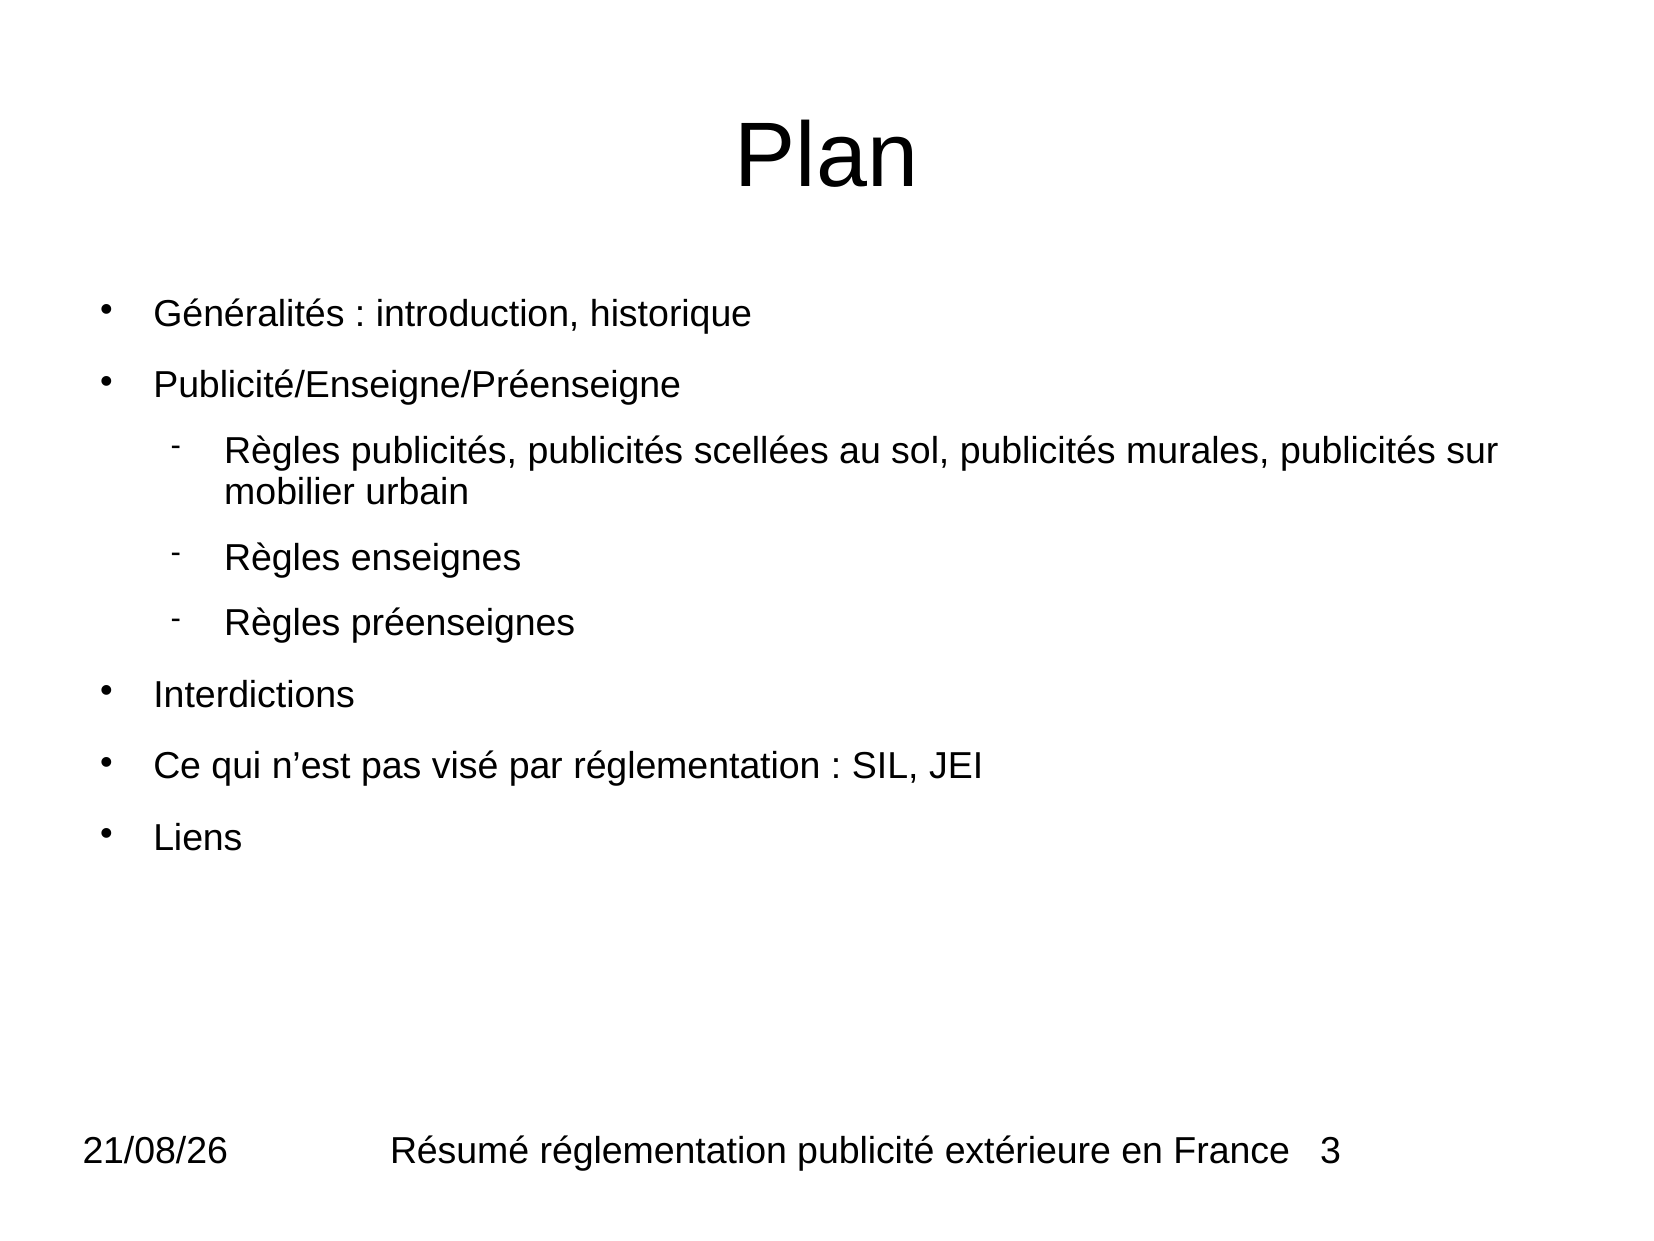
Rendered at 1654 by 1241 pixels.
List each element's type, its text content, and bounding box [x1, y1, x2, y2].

title Plan [82, 49, 1571, 257]
list Généralités : introduction, historique Publicité/Enseigne/Préenseigne Règles publicités, publicités scellées au sol, publicités murales, publicités sur mobilier urbain Règles enseignes Règles préenseignes Interdictions Ce qui n’est pas visé par réglementation : SIL, JEI Liens [82, 290, 1571, 1010]
